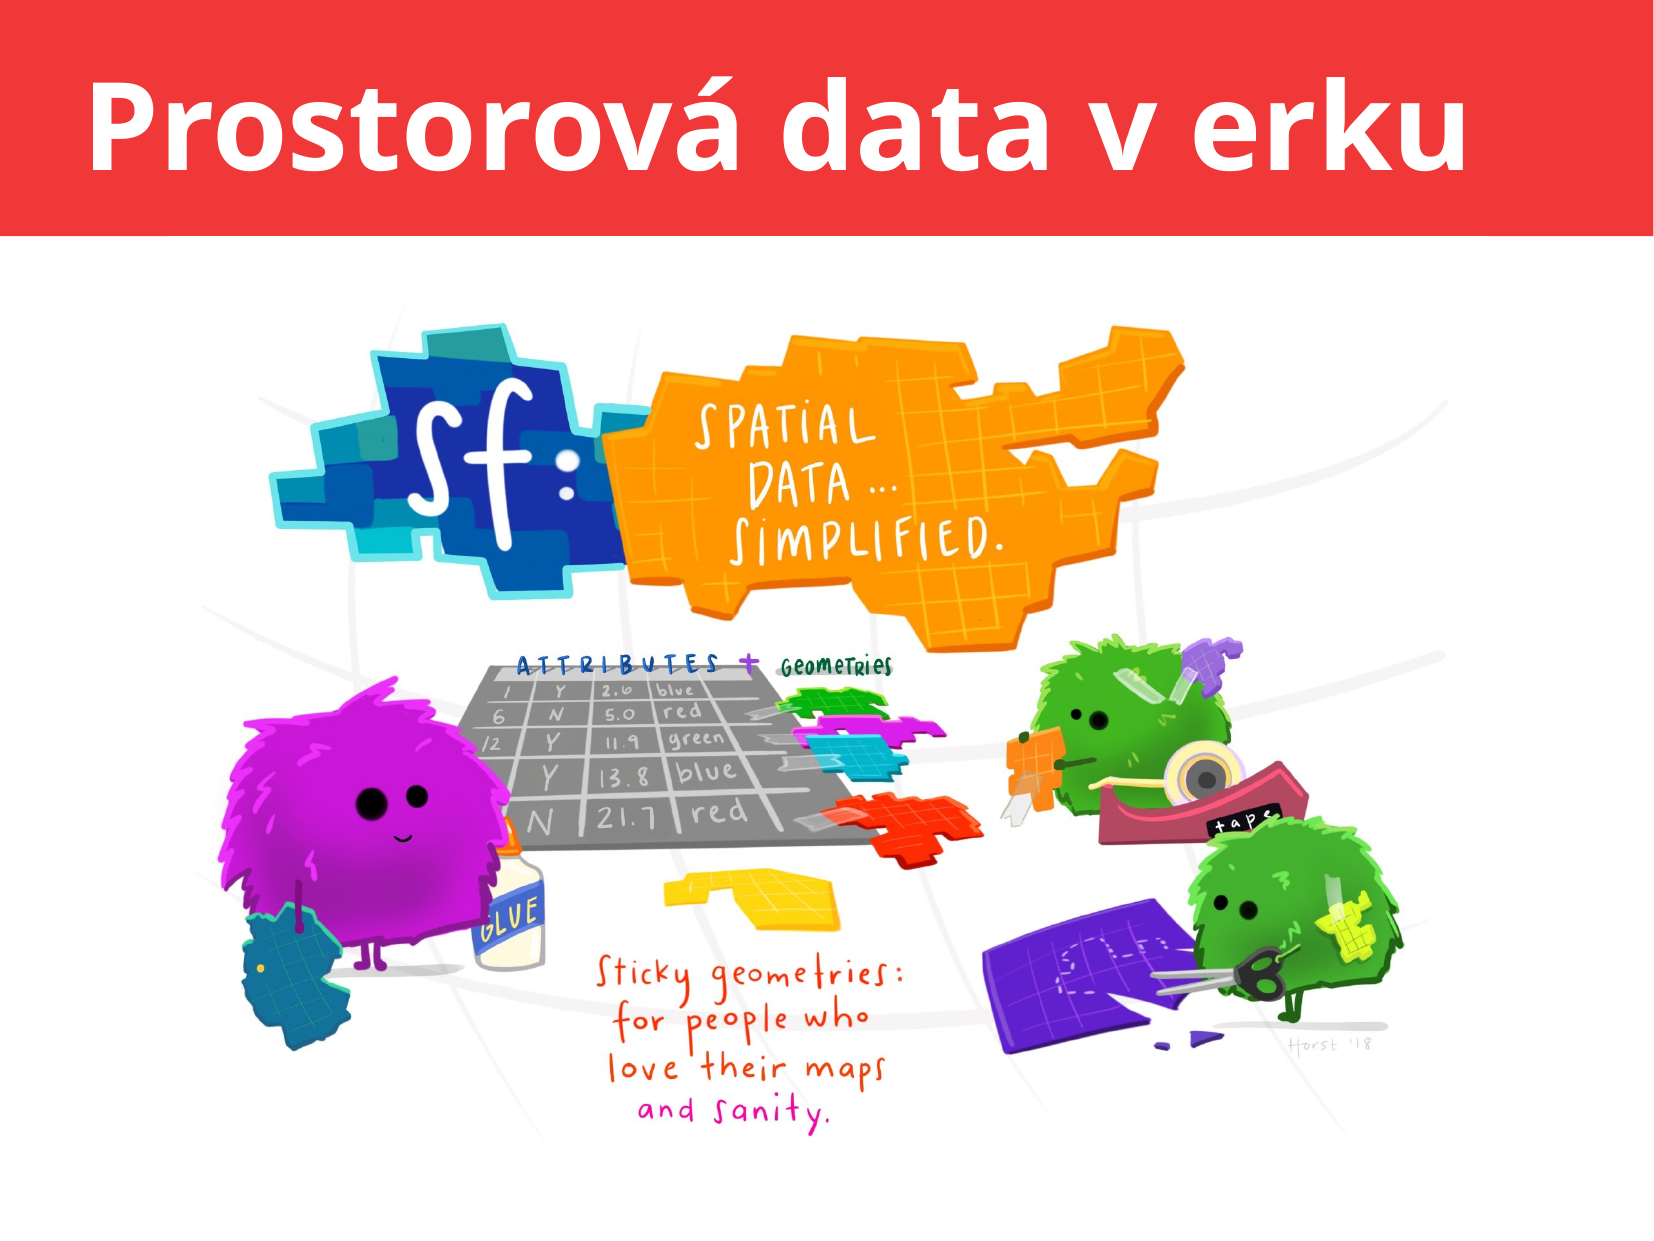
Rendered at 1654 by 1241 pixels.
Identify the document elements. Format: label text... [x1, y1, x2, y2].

title Prostorová data v erku [82, 19, 1571, 227]
picture [167, 236, 1487, 1215]
